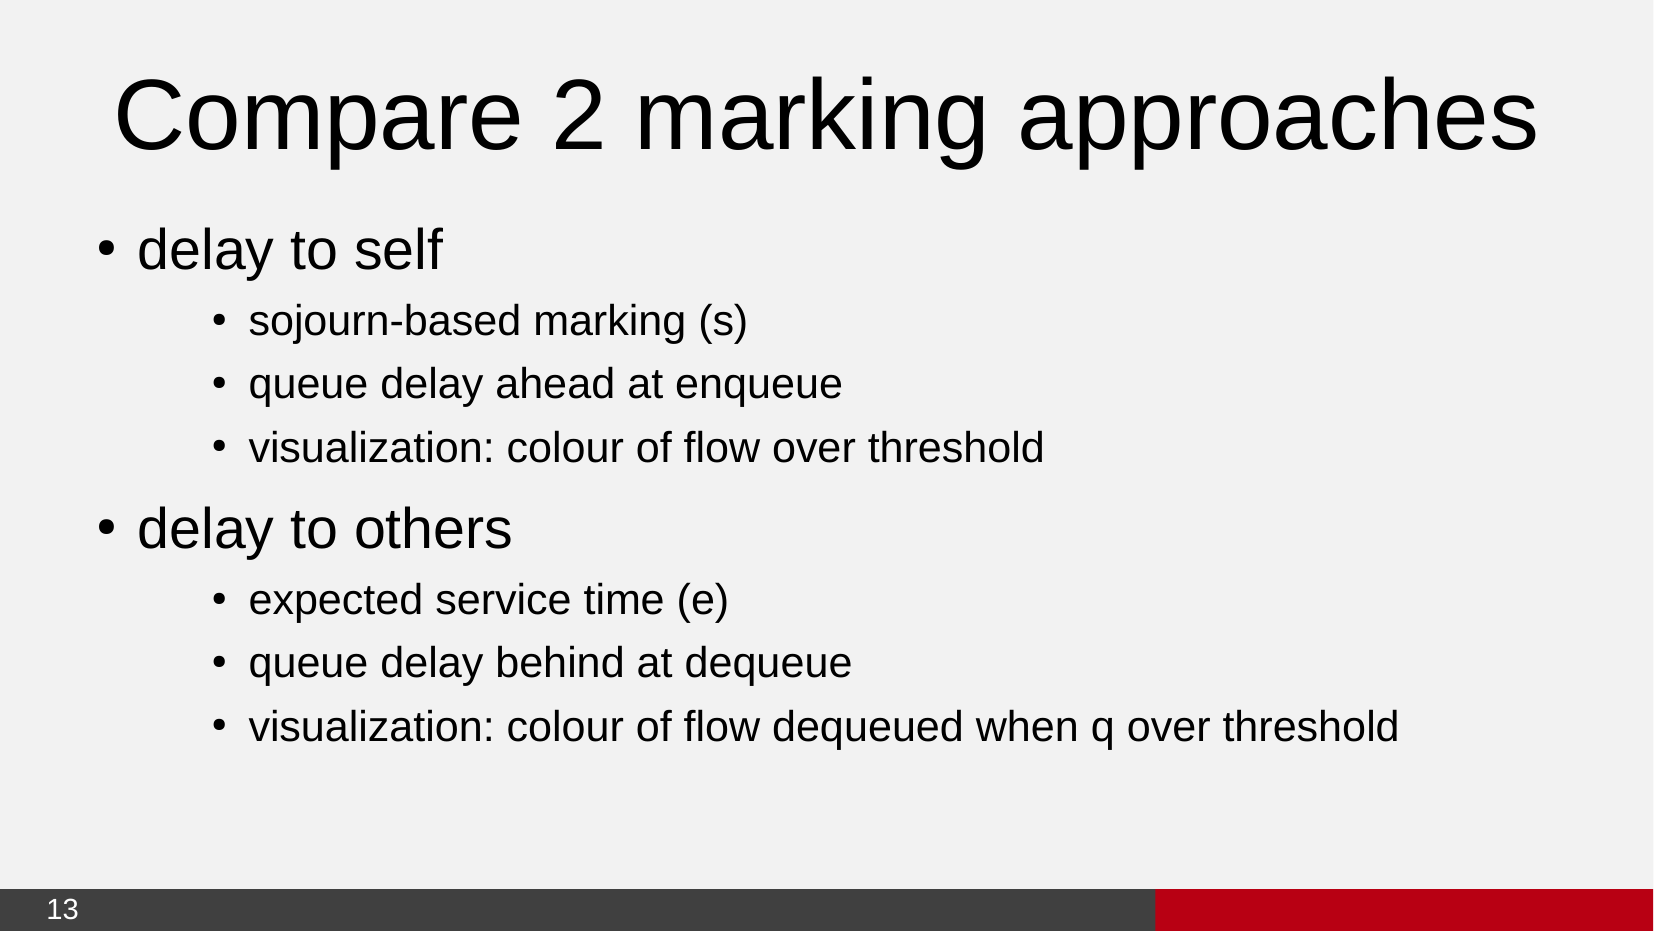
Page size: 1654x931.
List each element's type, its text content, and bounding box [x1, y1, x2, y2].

list delay to self sojourn-based marking (s) queue delay ahead at enqueue visualization: colour of flow over threshold delay to others expected service time (e) queue delay behind at dequeue visualization: colour of flow dequeued when q over threshold [82, 217, 1571, 757]
title Compare 2 marking approaches [82, 37, 1571, 193]
